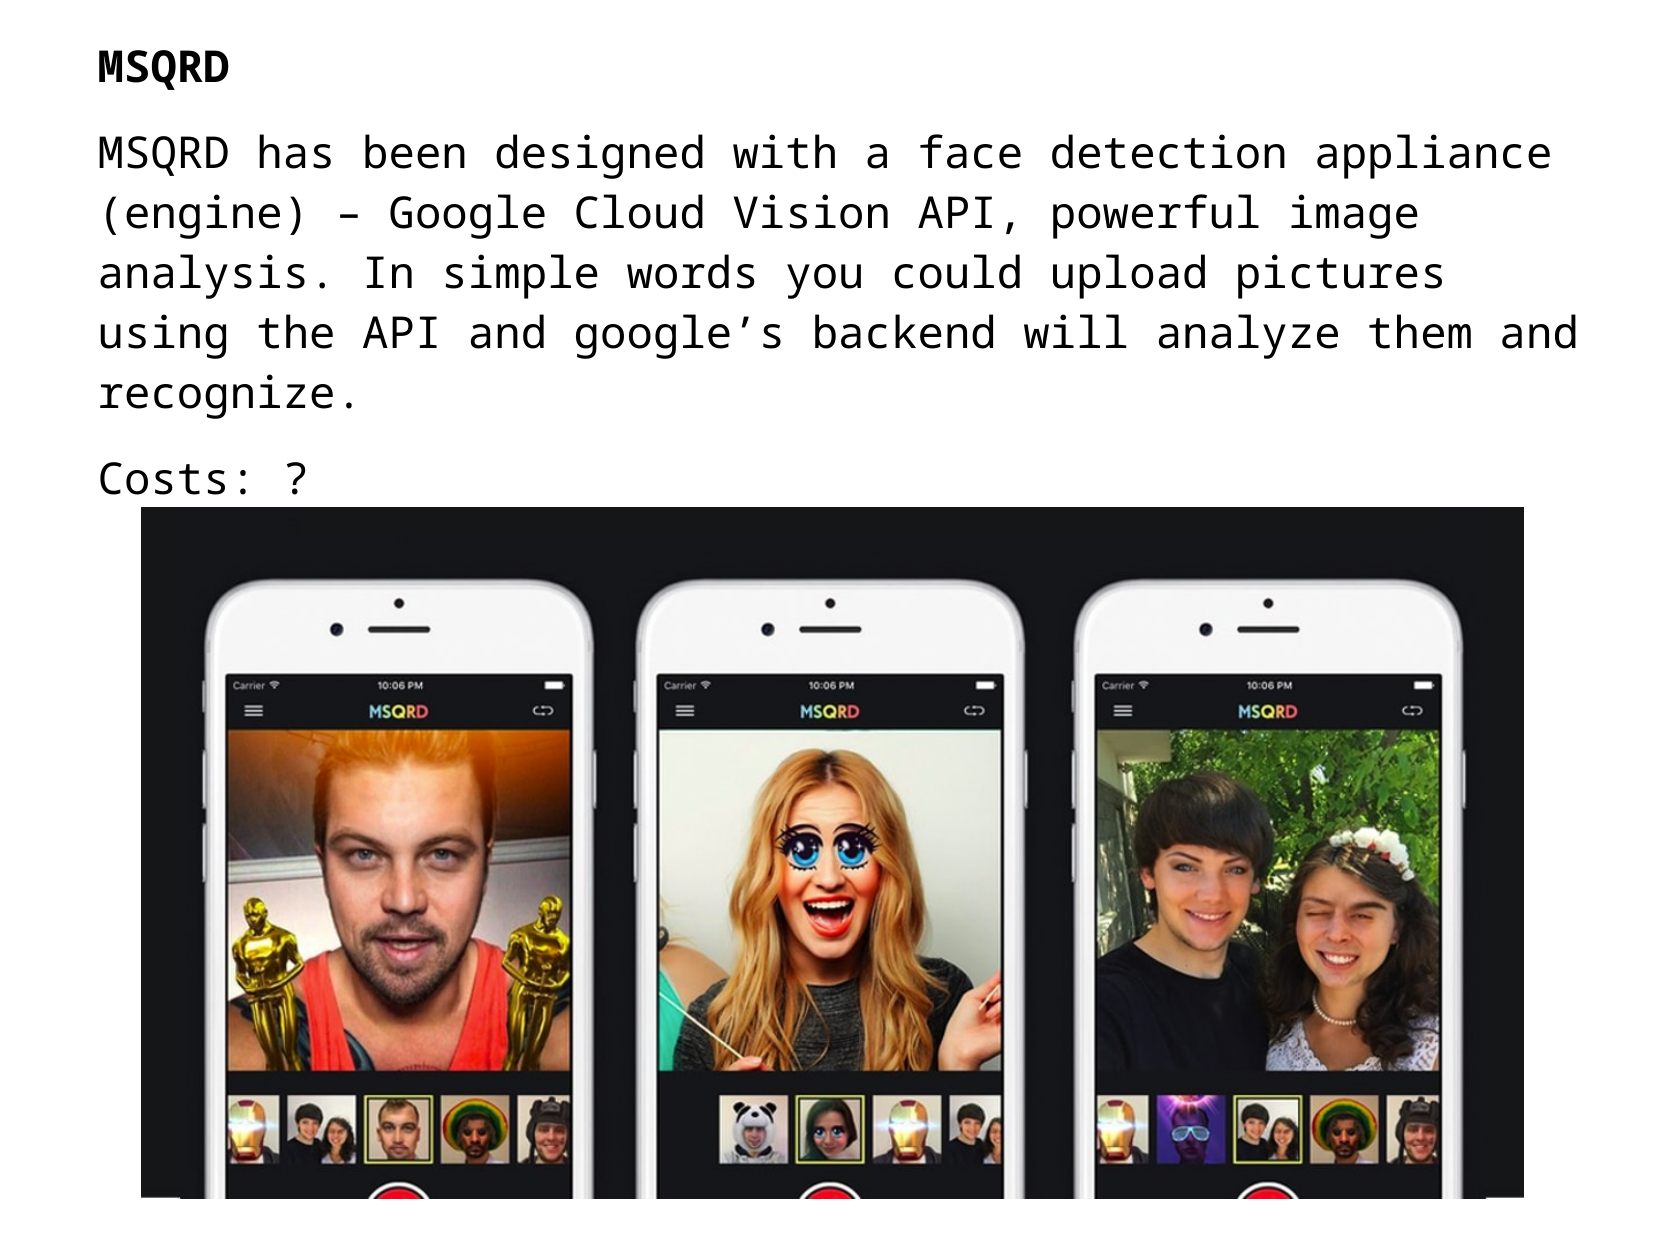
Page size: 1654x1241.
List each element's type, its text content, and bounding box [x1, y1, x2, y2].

picture [141, 507, 1524, 1199]
list MSQRD MSQRD has been designed with a face detection appliance (engine) – Google Cloud Vision API, powerful image analysis. In simple words you could upload pictures using the API and google’s backend will analyze them and recognize. Costs: ? [35, 35, 1589, 508]
